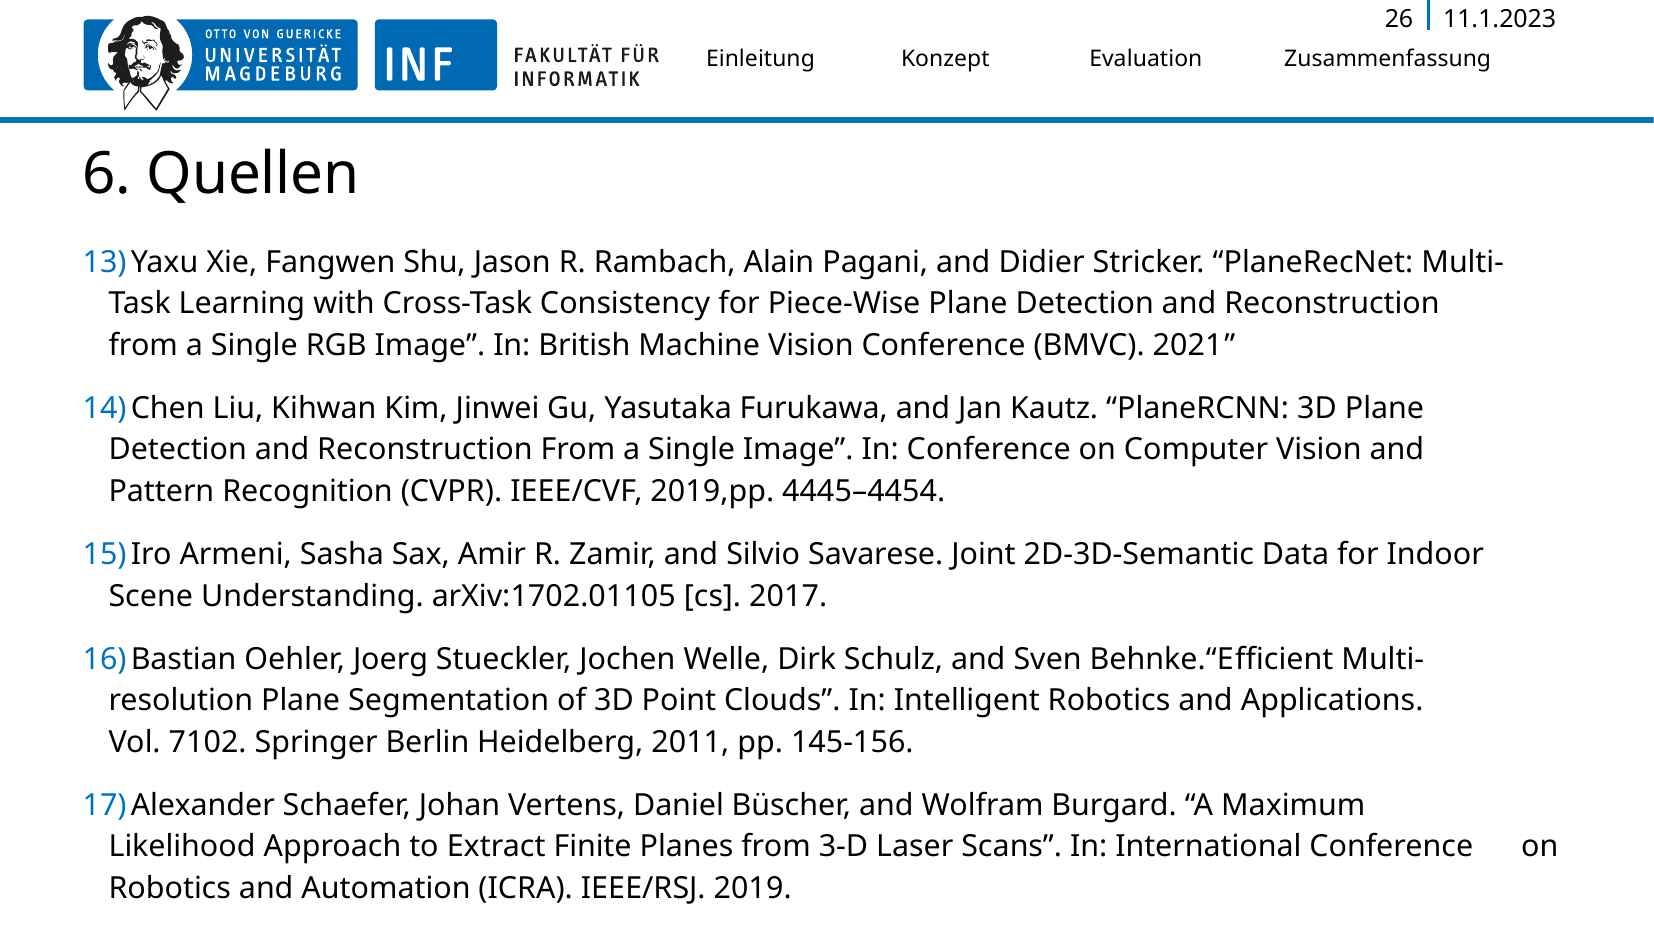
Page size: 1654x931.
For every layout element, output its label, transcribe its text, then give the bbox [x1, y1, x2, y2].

list Yaxu Xie, Fangwen Shu, Jason R. Rambach, Alain Pagani, and Didier Stricker. “PlaneRecNet: Multi- Task Learning with Cross-Task Consistency for Piece-Wise Plane Detection and Reconstruction from a Single RGB Image”. In: British Machine Vision Conference (BMVC). 2021” Chen Liu, Kihwan Kim, Jinwei Gu, Yasutaka Furukawa, and Jan Kautz. “PlaneRCNN: 3D Plane Detection and Reconstruction From a Single Image”. In: Conference on Computer Vision and Pattern Recognition (CVPR). IEEE/CVF, 2019,pp. 4445–4454. Iro Armeni, Sasha Sax, Amir R. Zamir, and Silvio Savarese. Joint 2D-3D-Semantic Data for Indoor Scene Understanding. arXiv:1702.01105 [cs]. 2017. Bastian Oehler, Joerg Stueckler, Jochen Welle, Dirk Schulz, and Sven Behnke.“Eﬃcient Multi- resolution Plane Segmentation of 3D Point Clouds”. In: Intelligent Robotics and Applications. Vol. 7102. Springer Berlin Heidelberg, 2011, pp. 145-156. Alexander Schaefer, Johan Vertens, Daniel Büscher, and Wolfram Burgard. “A Maximum Likelihood Approach to Extract Finite Planes from 3-D Laser Scans”. In: International Conference on Robotics and Automation (ICRA). IEEE/RSJ. 2019. [82, 240, 1571, 916]
title 6. Quellen [82, 131, 1571, 211]
